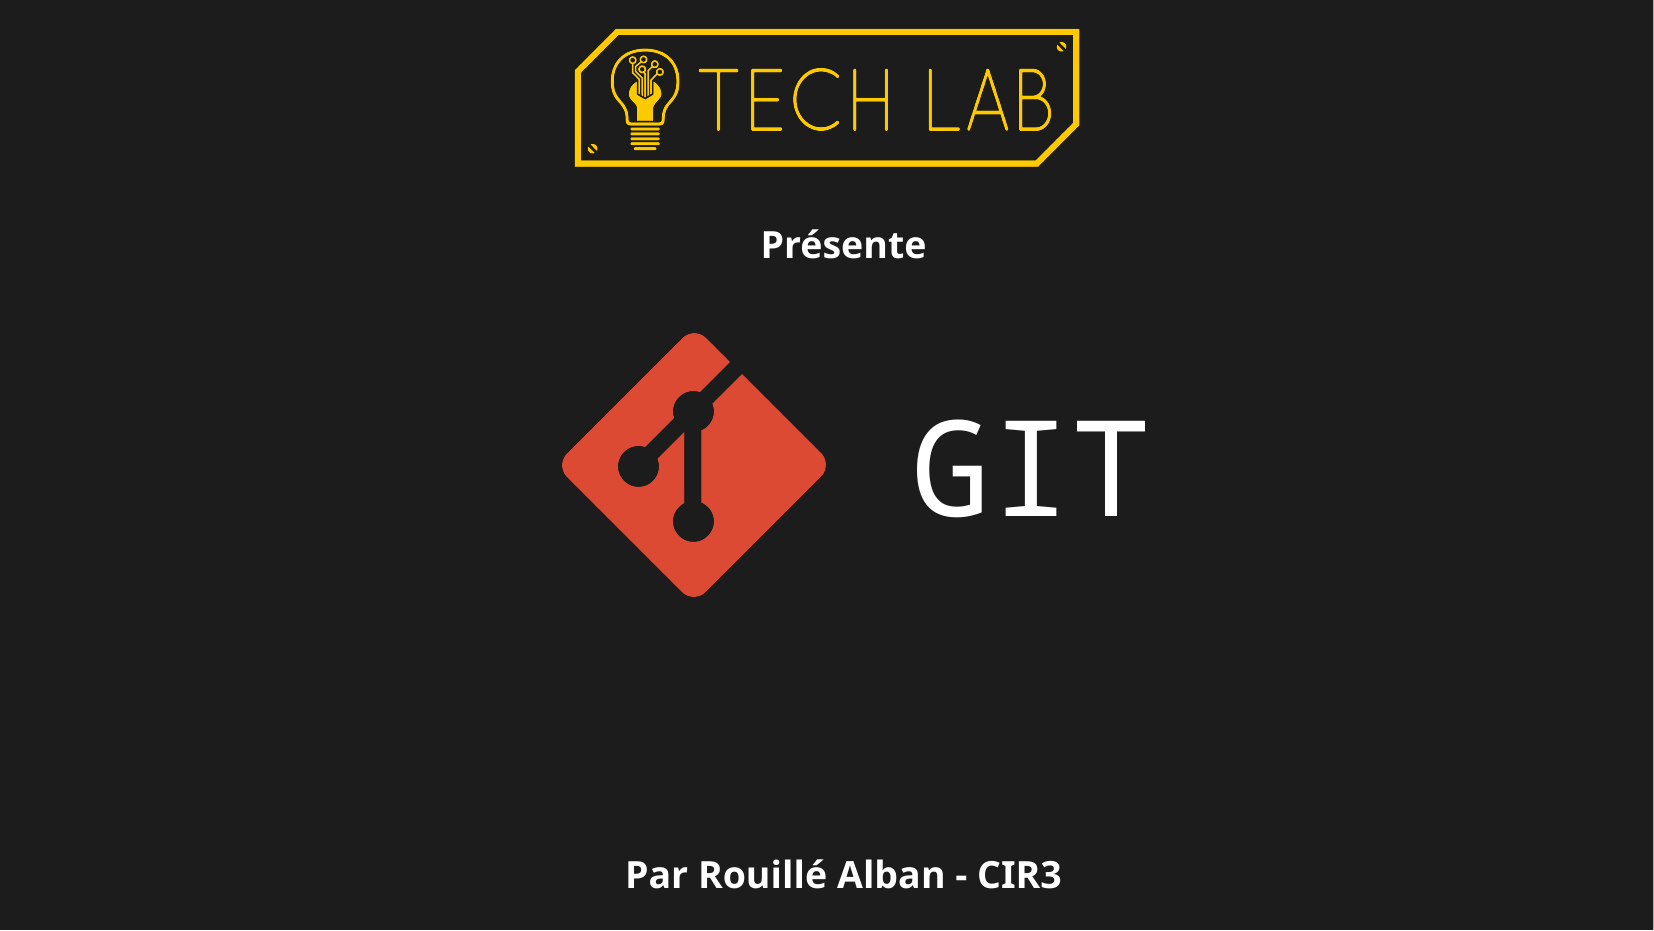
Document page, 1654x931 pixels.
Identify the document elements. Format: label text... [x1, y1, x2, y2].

text_box Présente [562, 187, 1126, 301]
text_box Par Rouillé Alban - CIR3 [562, 817, 1126, 931]
picture [562, 333, 826, 597]
picture [545, 0, 1109, 197]
title GIT [900, 374, 1163, 556]
